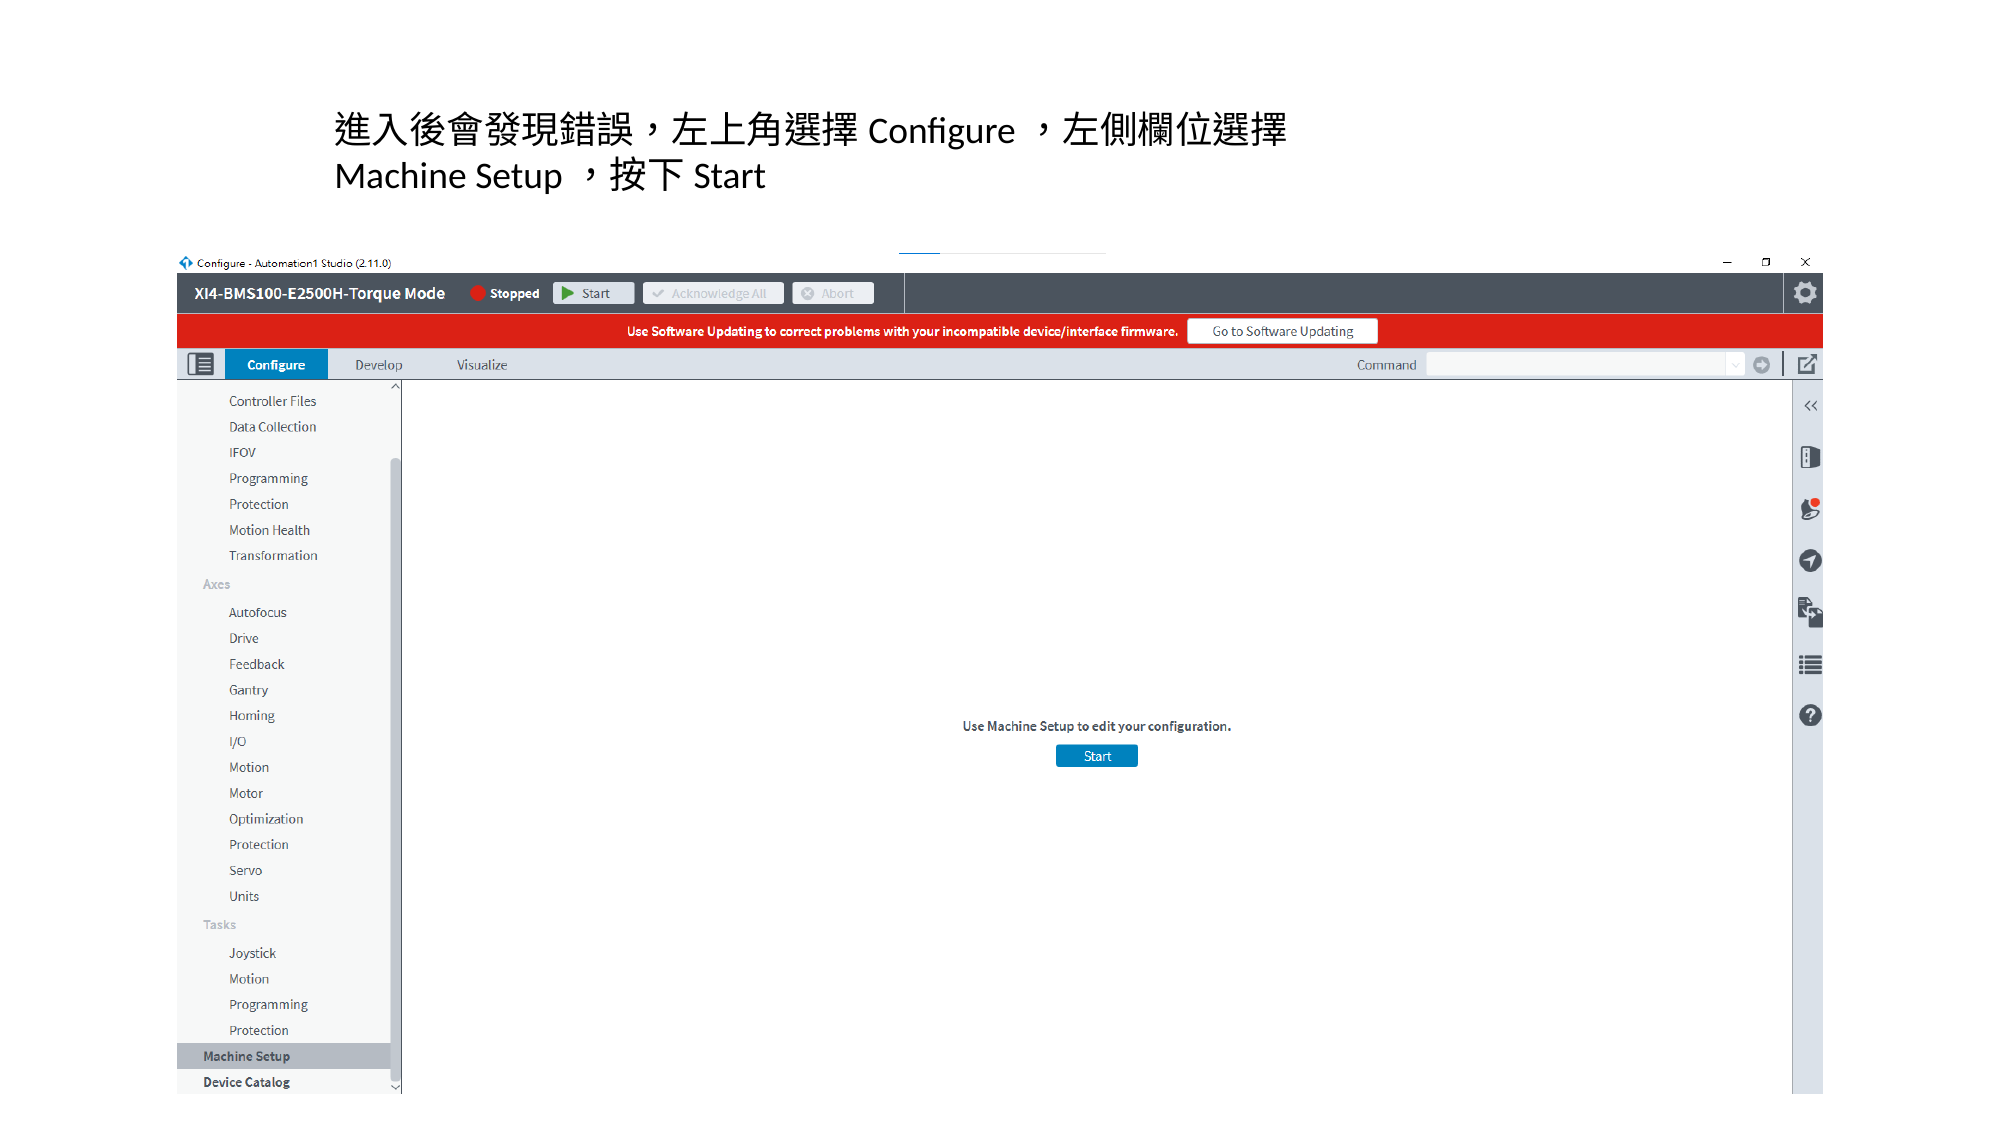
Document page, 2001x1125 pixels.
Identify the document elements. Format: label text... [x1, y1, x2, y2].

text_box 進入後會發現錯誤，左上角選擇Configure，左側欄位選擇Machine Setup，按下Start [319, 98, 1320, 204]
picture [177, 253, 1823, 1094]
